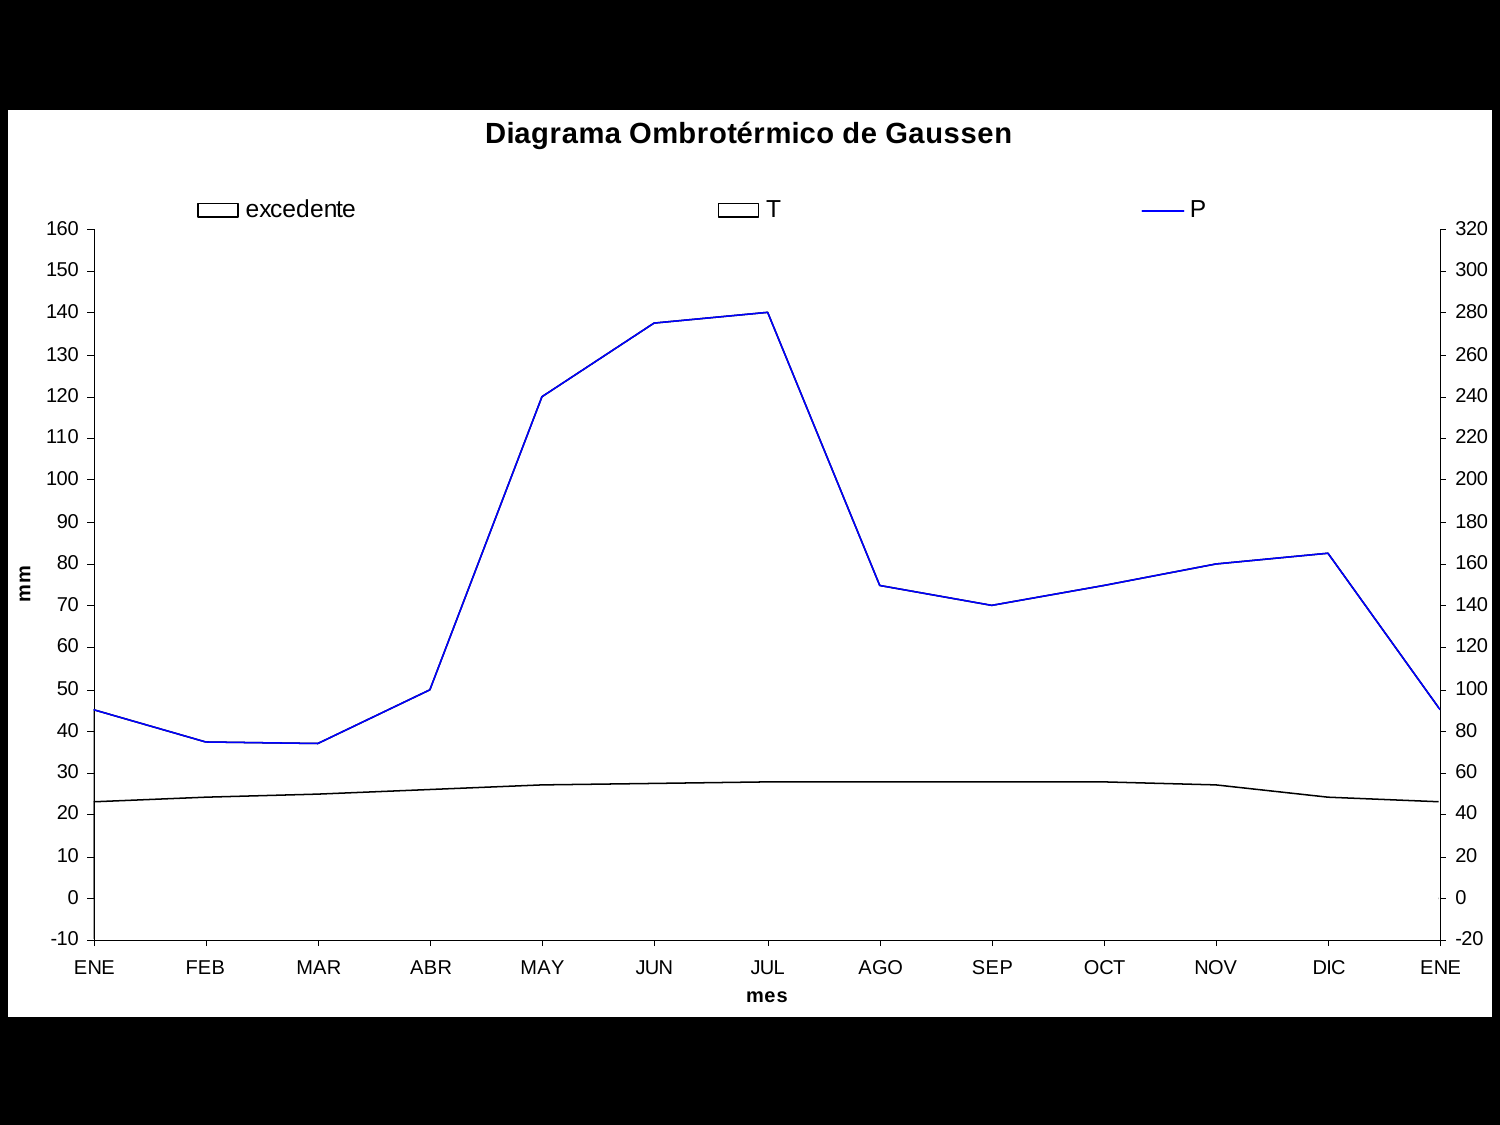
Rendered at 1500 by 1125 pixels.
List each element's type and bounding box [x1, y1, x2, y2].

picture [0, 102, 1500, 1023]
